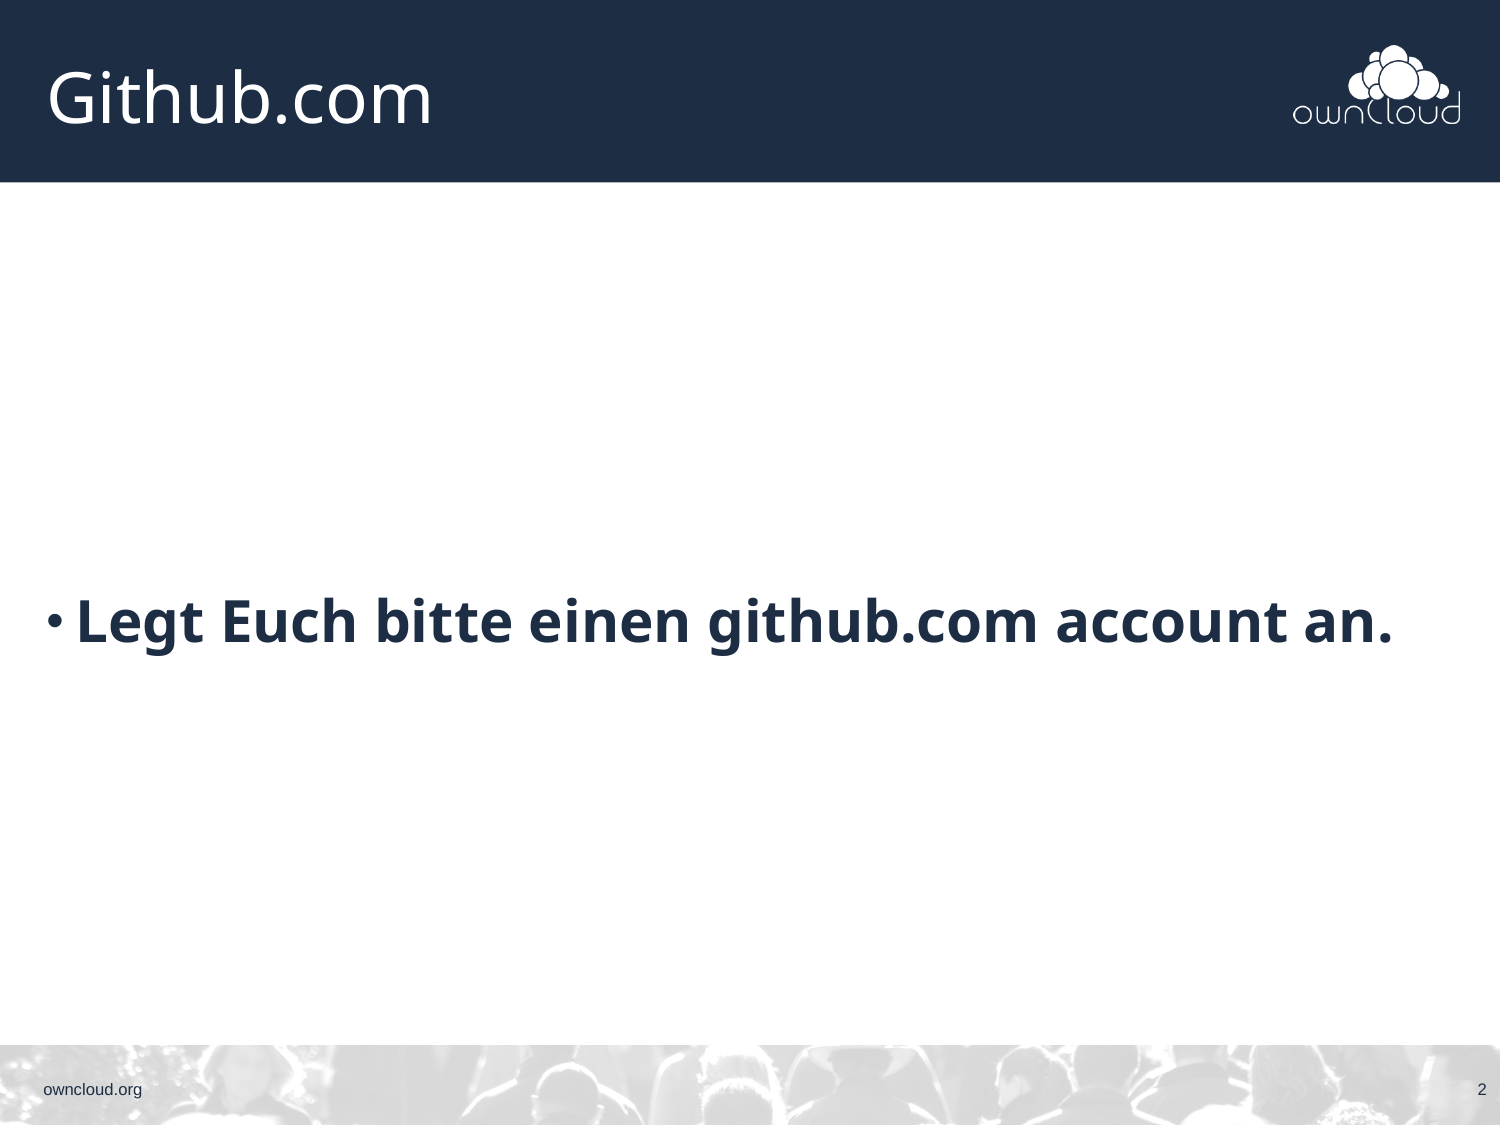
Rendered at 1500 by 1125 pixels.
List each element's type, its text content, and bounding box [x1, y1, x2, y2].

picture [1293, 45, 1460, 124]
title Github.com [46, 5, 1258, 187]
picture [0, 1045, 1500, 1125]
list Legt Euch bitte einen github.com account an. [46, 214, 1465, 1026]
